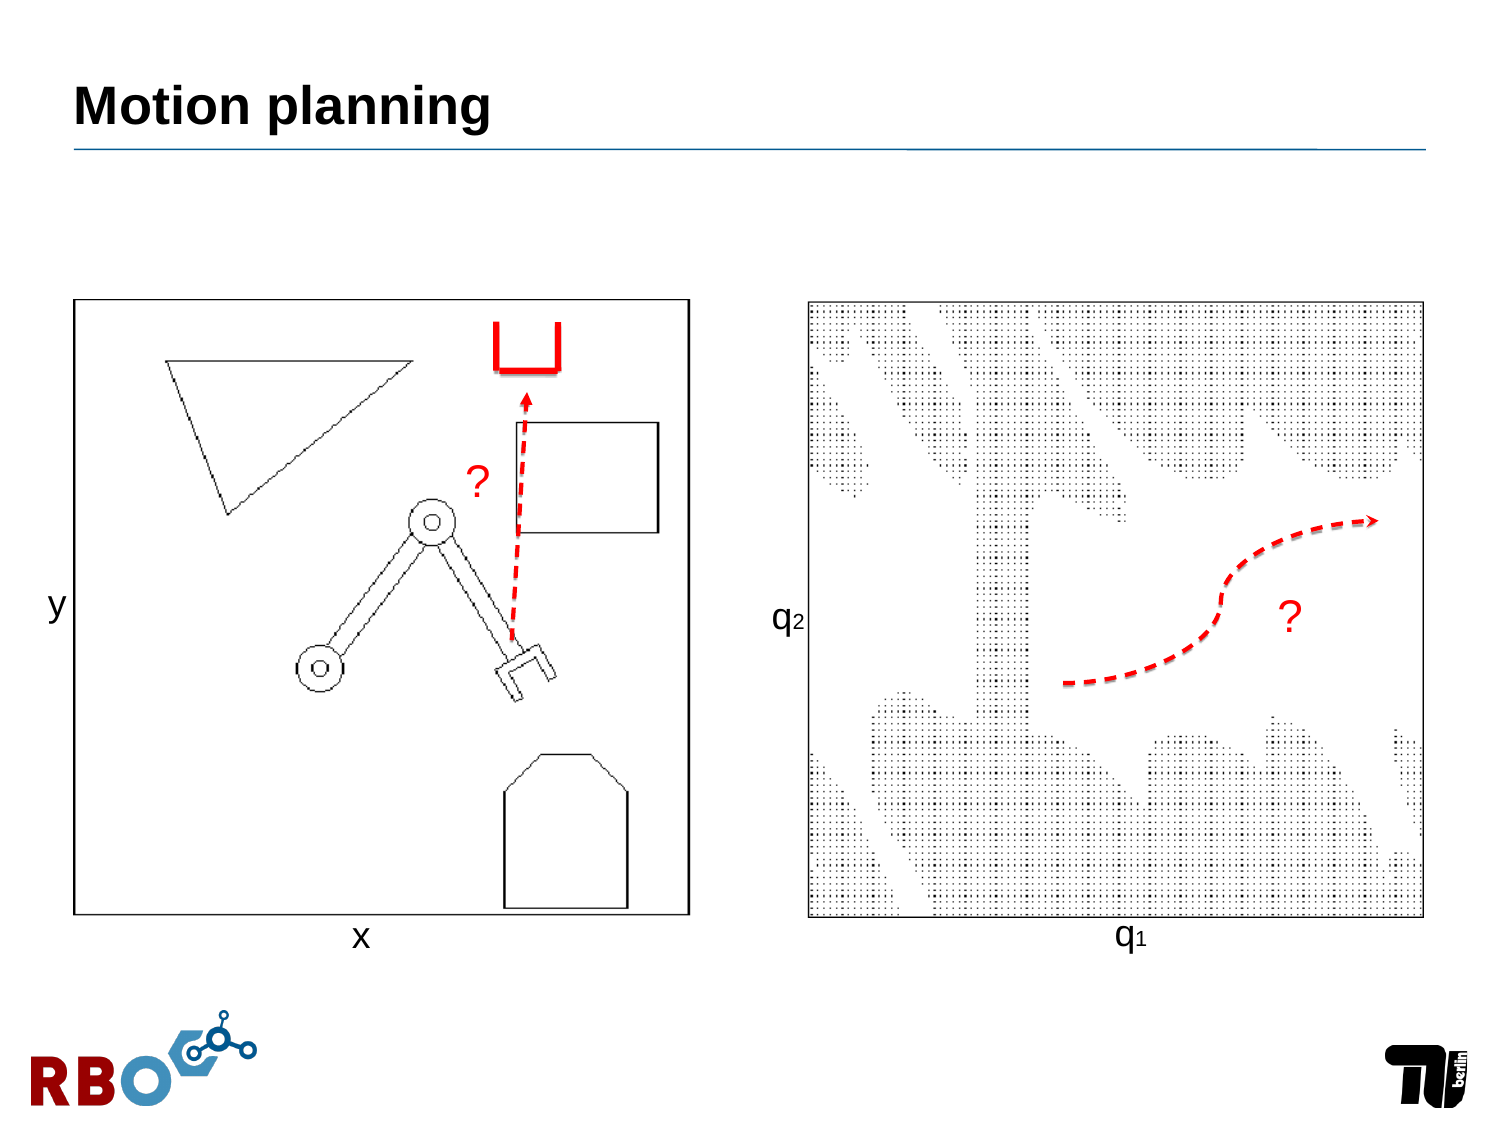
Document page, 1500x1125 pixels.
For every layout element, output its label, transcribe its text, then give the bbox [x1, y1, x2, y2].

title Motion planning [73, 70, 1424, 171]
text_box y [33, 570, 83, 632]
picture [31, 171, 1468, 1108]
text_box q2 [756, 584, 821, 646]
text_box q1 [1099, 901, 1164, 962]
text_box ? [1262, 579, 1315, 651]
text_box x [336, 903, 387, 964]
text_box ? [450, 444, 503, 515]
